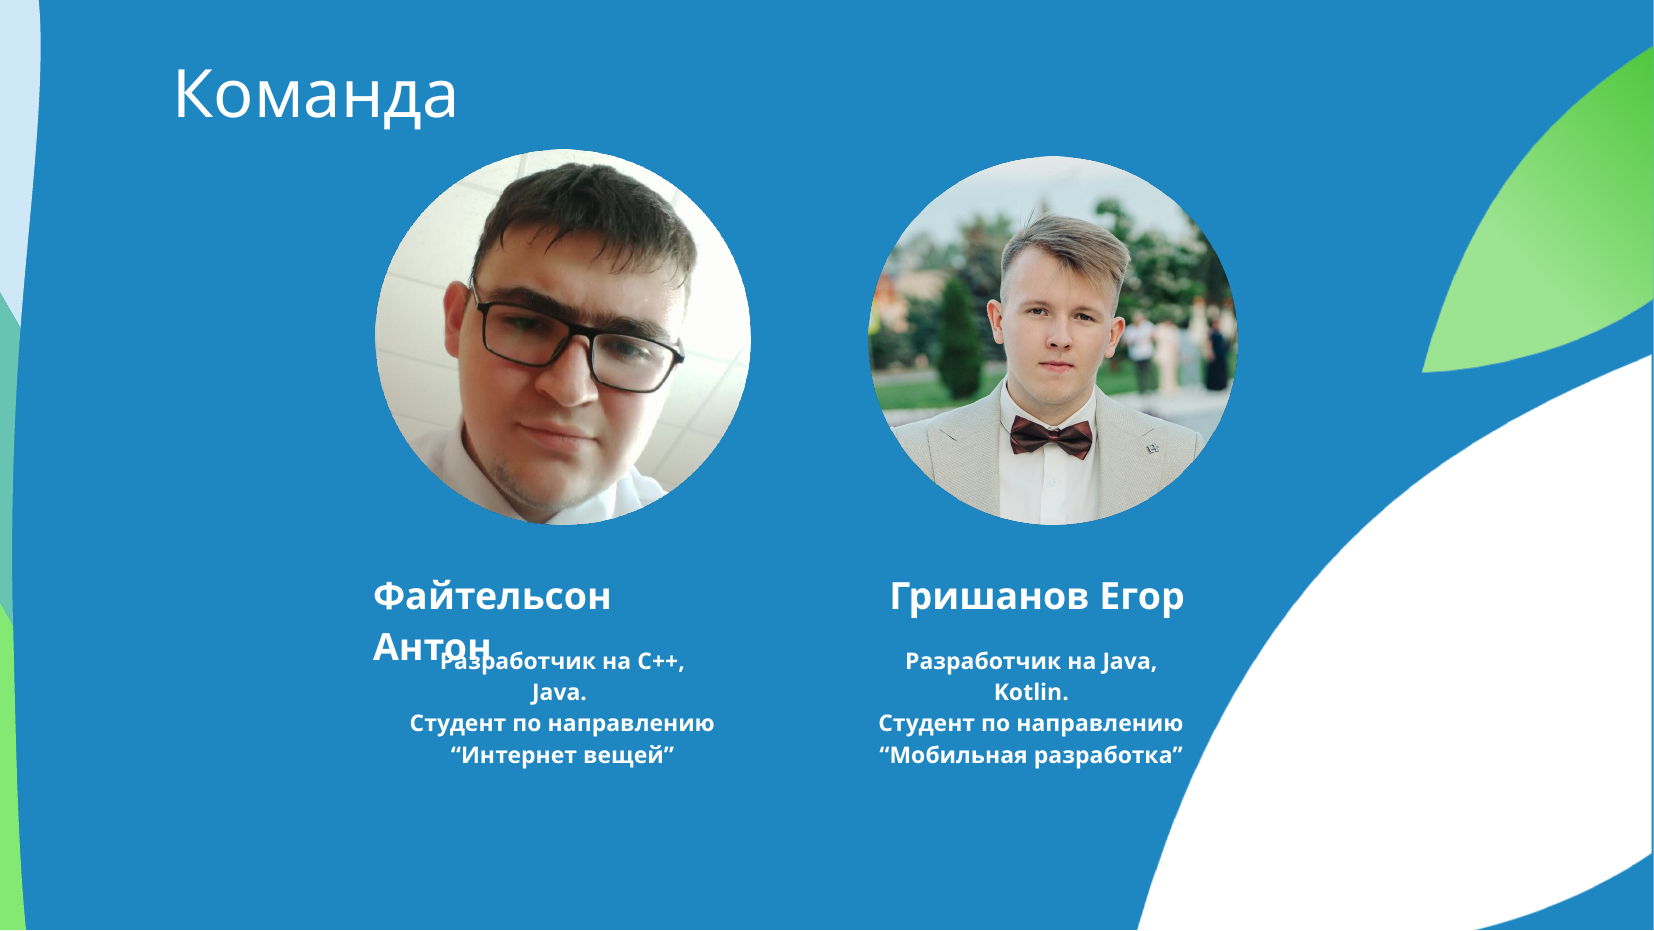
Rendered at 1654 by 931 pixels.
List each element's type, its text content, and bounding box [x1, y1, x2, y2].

picture [868, 46, 1654, 930]
text_box Команда [172, 50, 1088, 132]
text_box Разработчик на Java, Kotlin. Студент по направлению “Мобильная разработка” [862, 637, 1201, 809]
text_box Разработчик на C++, Java. Студент по направлению “Интернет вещей” [337, 637, 788, 809]
text_box Гришанов Егор [874, 562, 1276, 629]
text_box Файтельсон Антон [358, 562, 751, 629]
picture [375, 149, 751, 526]
